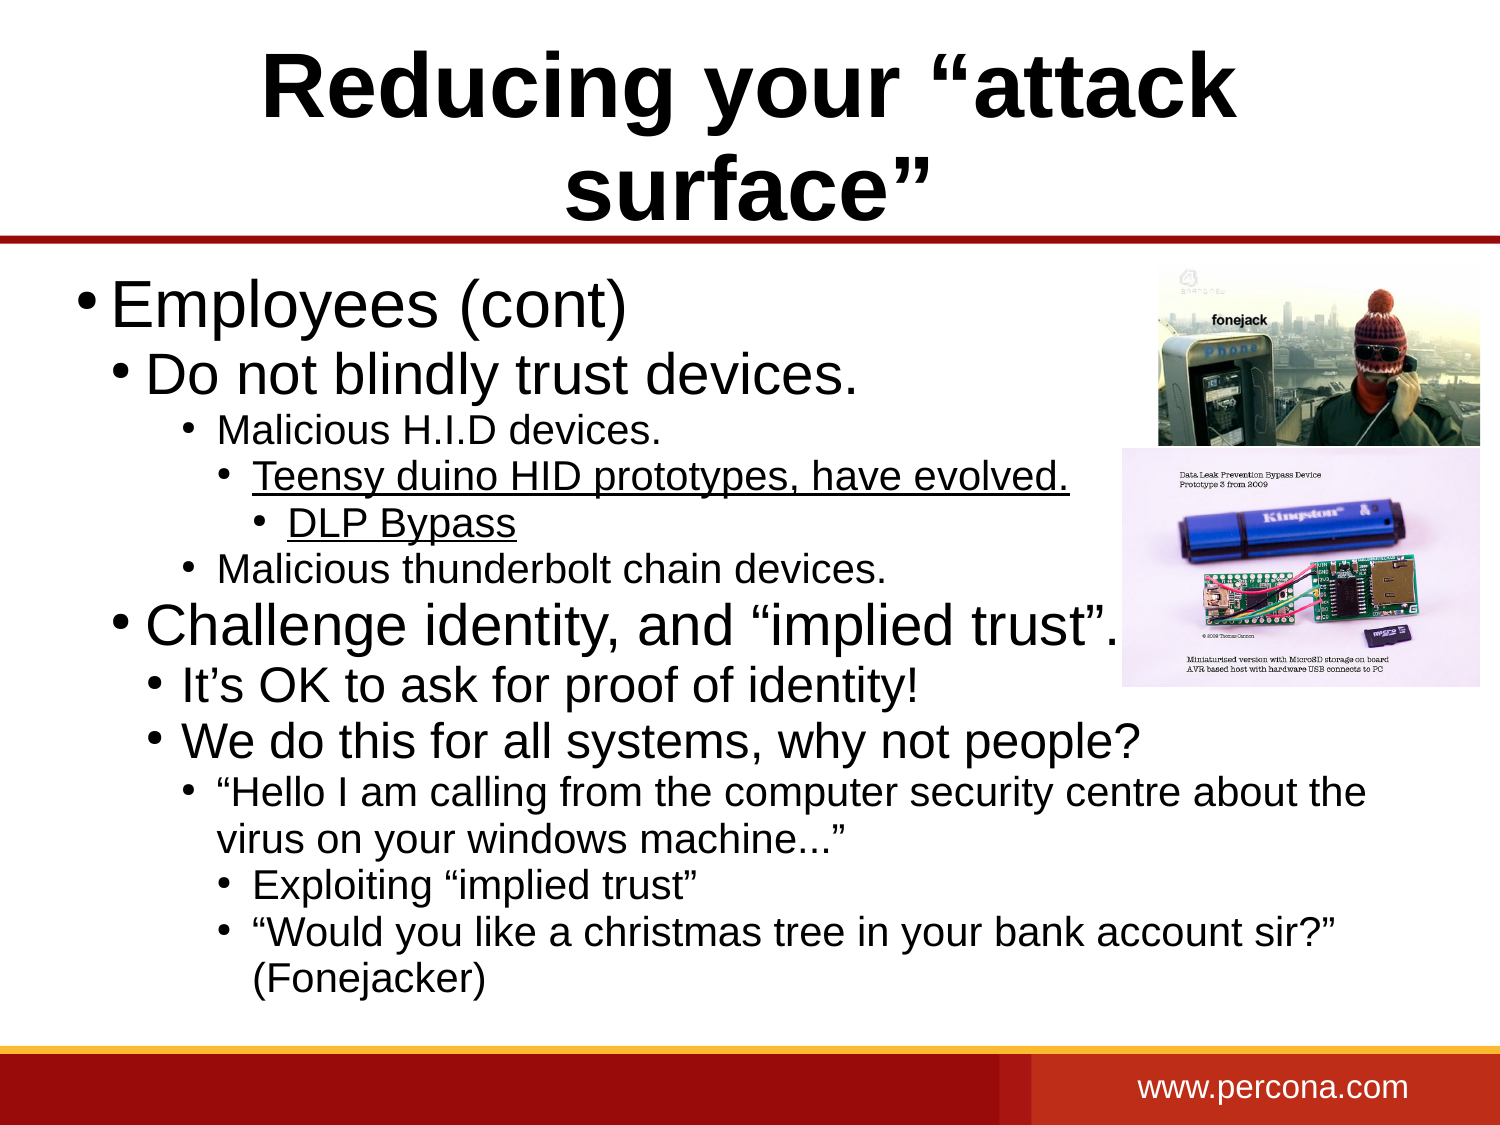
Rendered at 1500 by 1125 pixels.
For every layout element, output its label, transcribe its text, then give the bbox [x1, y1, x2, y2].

picture [1122, 448, 1480, 687]
text_box Reducing your “attack surface” [75, 44, 1425, 233]
text_box Employees (cont) Do not blindly trust devices. Malicious H.I.D devices. Teensy duino HID prototypes, have evolved. DLP Bypass Malicious thunderbolt chain devices. Challenge identity, and “implied trust”. It’s OK to ask for proof of identity! We do this for all systems, why not people? “Hello I am calling from the computer security centre about the virus on your windows machine...” Exploiting “implied trust” “Would you like a christmas tree in your bank account sir?” (Fonejacker) [75, 263, 1425, 1006]
text_box [1158, 263, 1481, 446]
